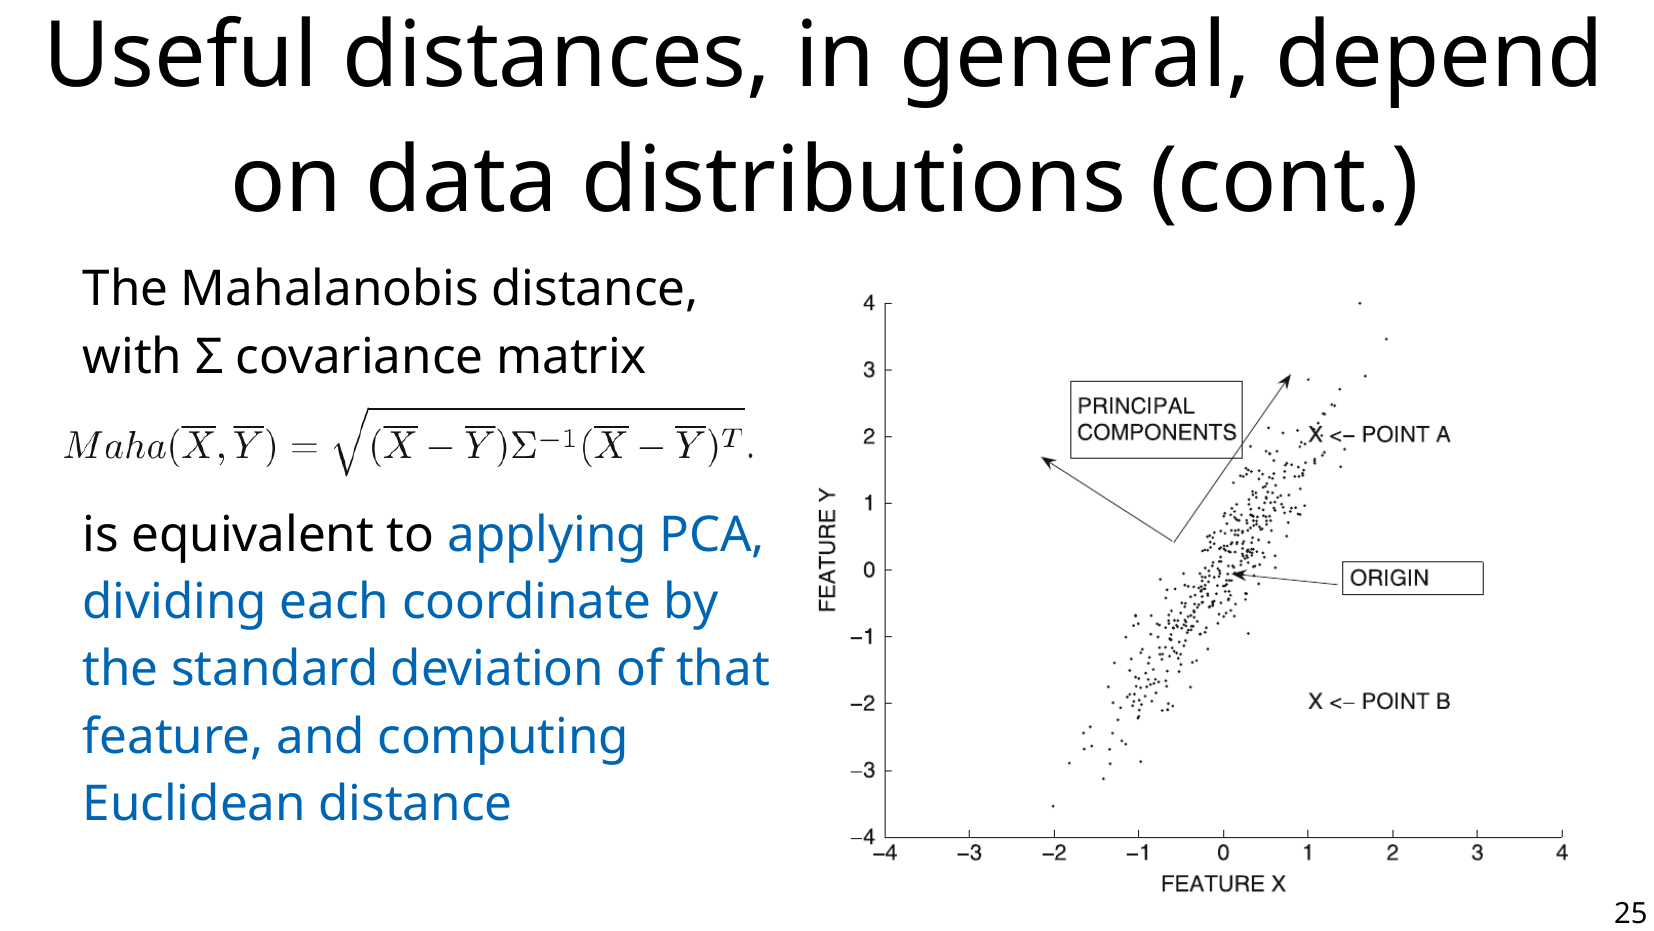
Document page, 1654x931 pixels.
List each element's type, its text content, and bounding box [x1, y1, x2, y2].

list The Mahalanobis distance, with Σ covariance matrix is equivalent to applying PCA, dividing each coordinate by the standard deviation of that feature, and computing Euclidean distance [82, 253, 796, 886]
picture [32, 391, 779, 497]
title Useful distances, in general, depend on data distributions (cont.) [0, 0, 1651, 268]
picture [780, 266, 1611, 916]
